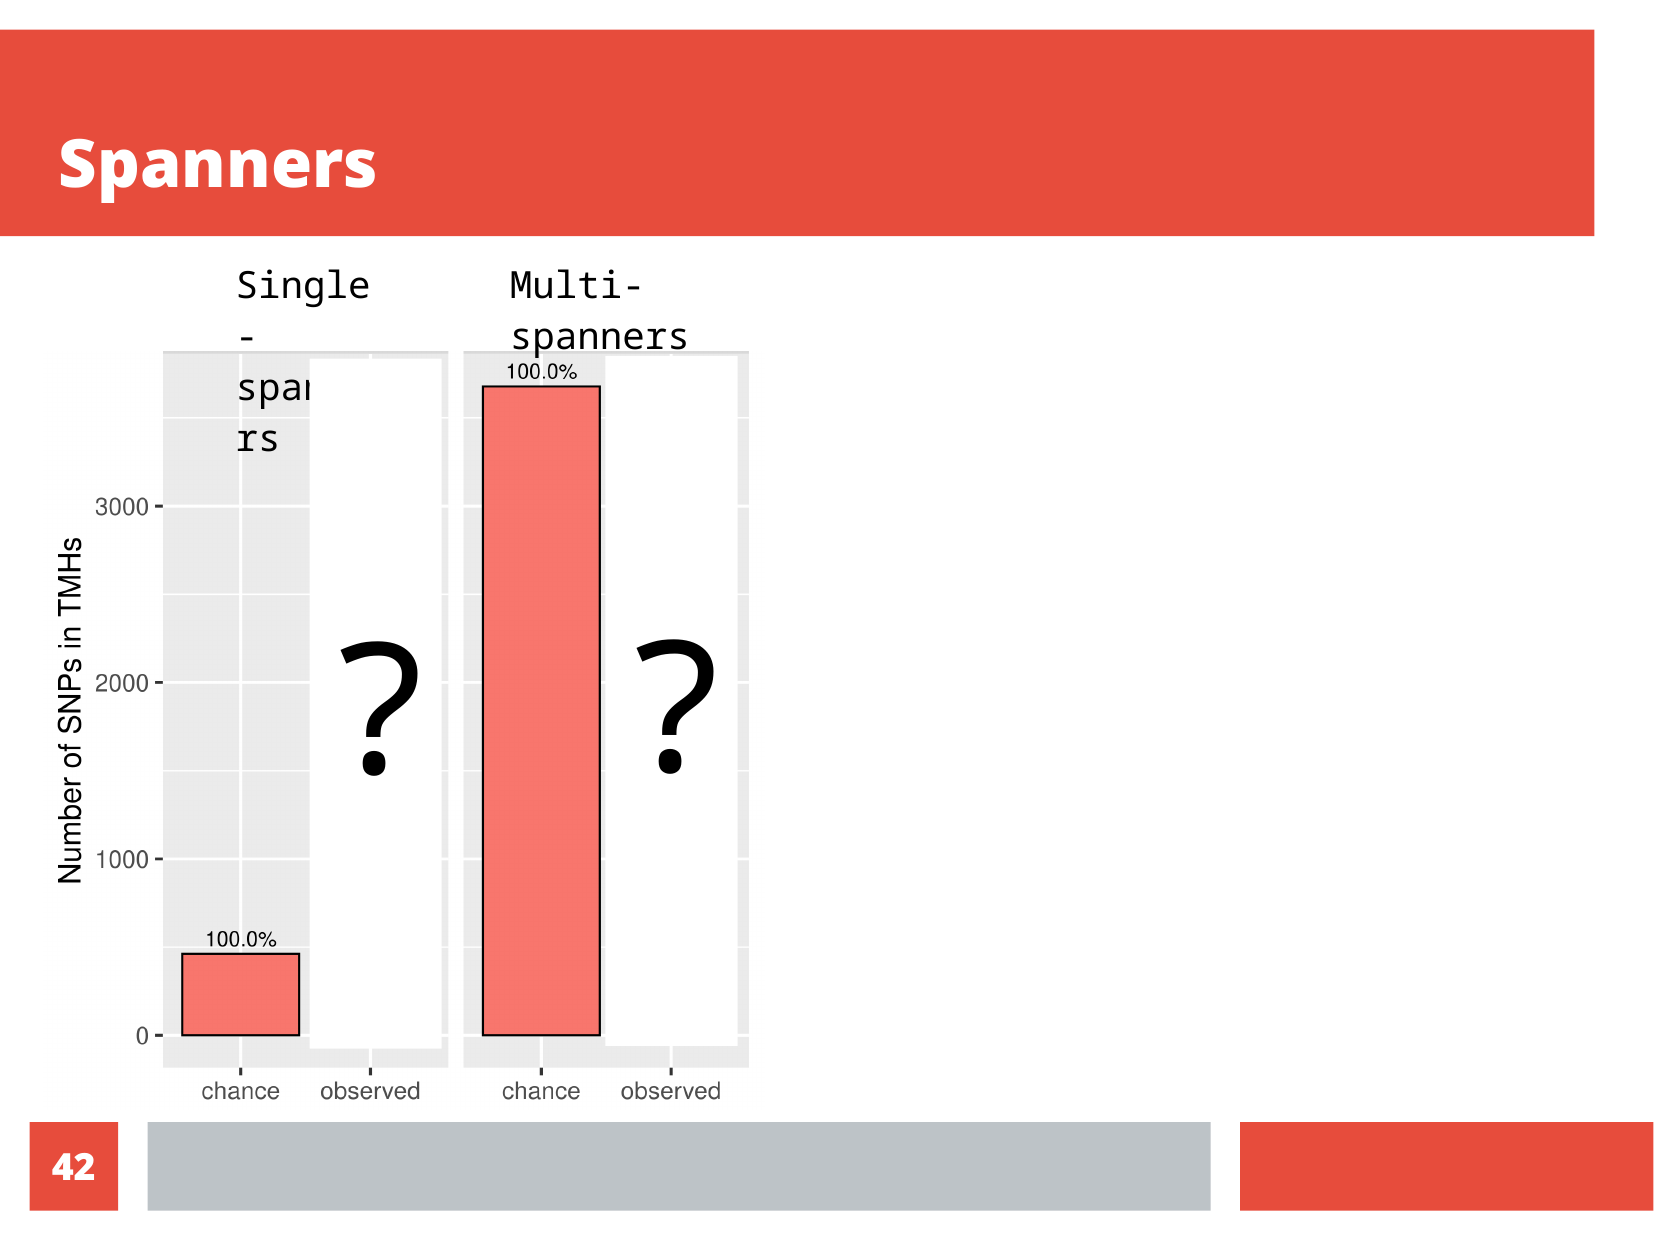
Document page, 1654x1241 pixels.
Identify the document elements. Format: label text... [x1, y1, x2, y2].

text_box ? [309, 358, 442, 1049]
title Spanners [59, 59, 1595, 207]
text_box Multi-spanners [495, 250, 721, 342]
picture [43, 351, 766, 1110]
text_box Single-spanners [220, 250, 401, 342]
text_box ? [605, 355, 738, 1046]
